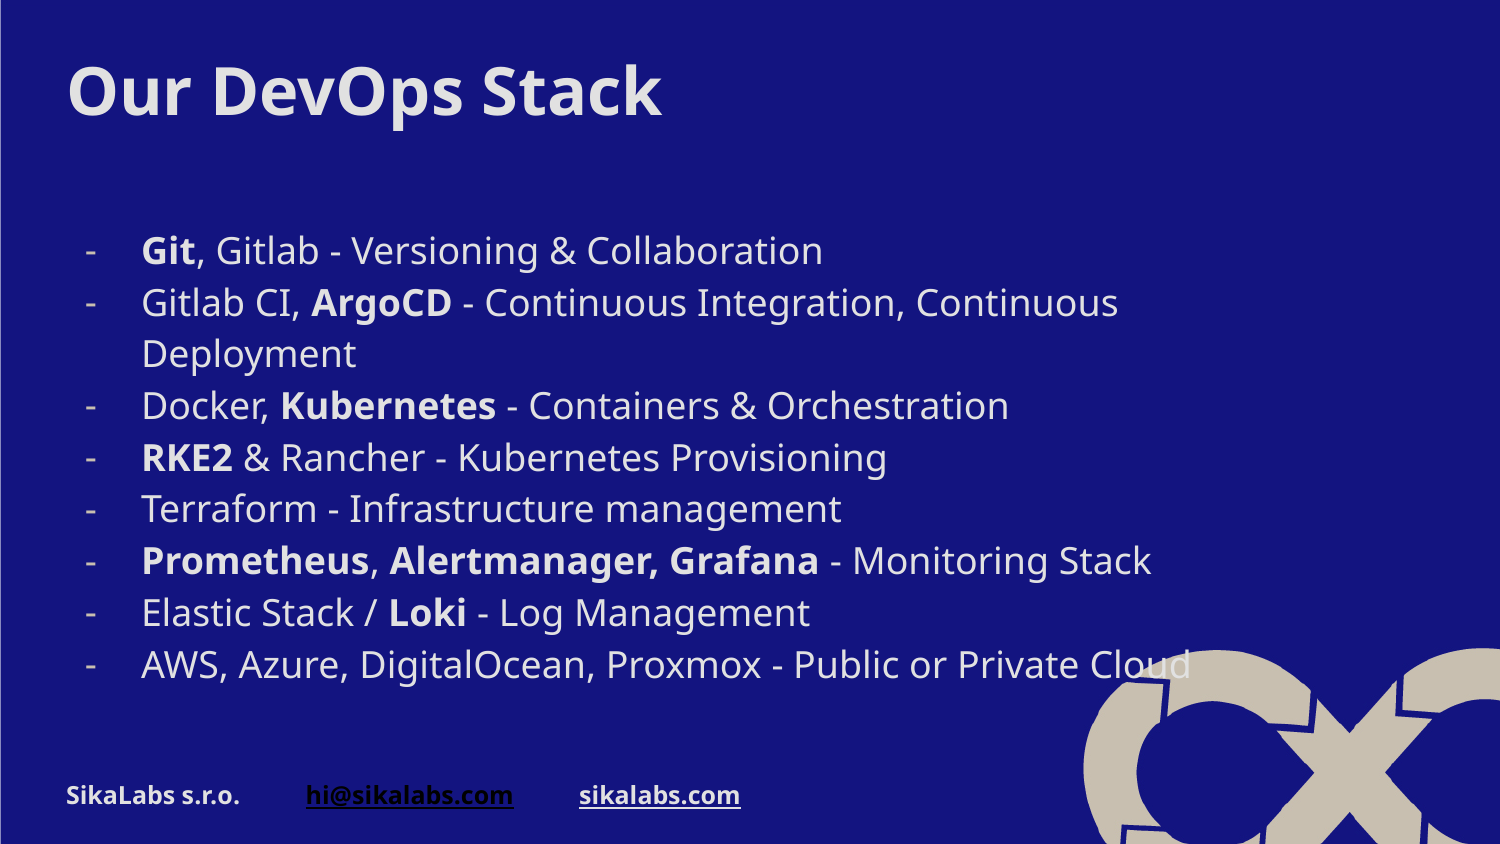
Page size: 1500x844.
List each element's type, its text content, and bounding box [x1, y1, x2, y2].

list Git, Gitlab - Versioning & Collaboration Gitlab CI, ArgoCD - Continuous Integration, Continuous Deployment Docker, Kubernetes - Containers & Orchestration RKE2 & Rancher - Kubernetes Provisioning Terraform - Infrastructure management Prometheus, Alertmanager, Grafana - Monitoring Stack Elastic Stack / Loki - Log Management AWS, Azure, DigitalOcean, Proxmox - Public or Private Cloud [51, 205, 1352, 754]
title Our DevOps Stack [51, 33, 1449, 128]
picture [0, 0, 1500, 844]
